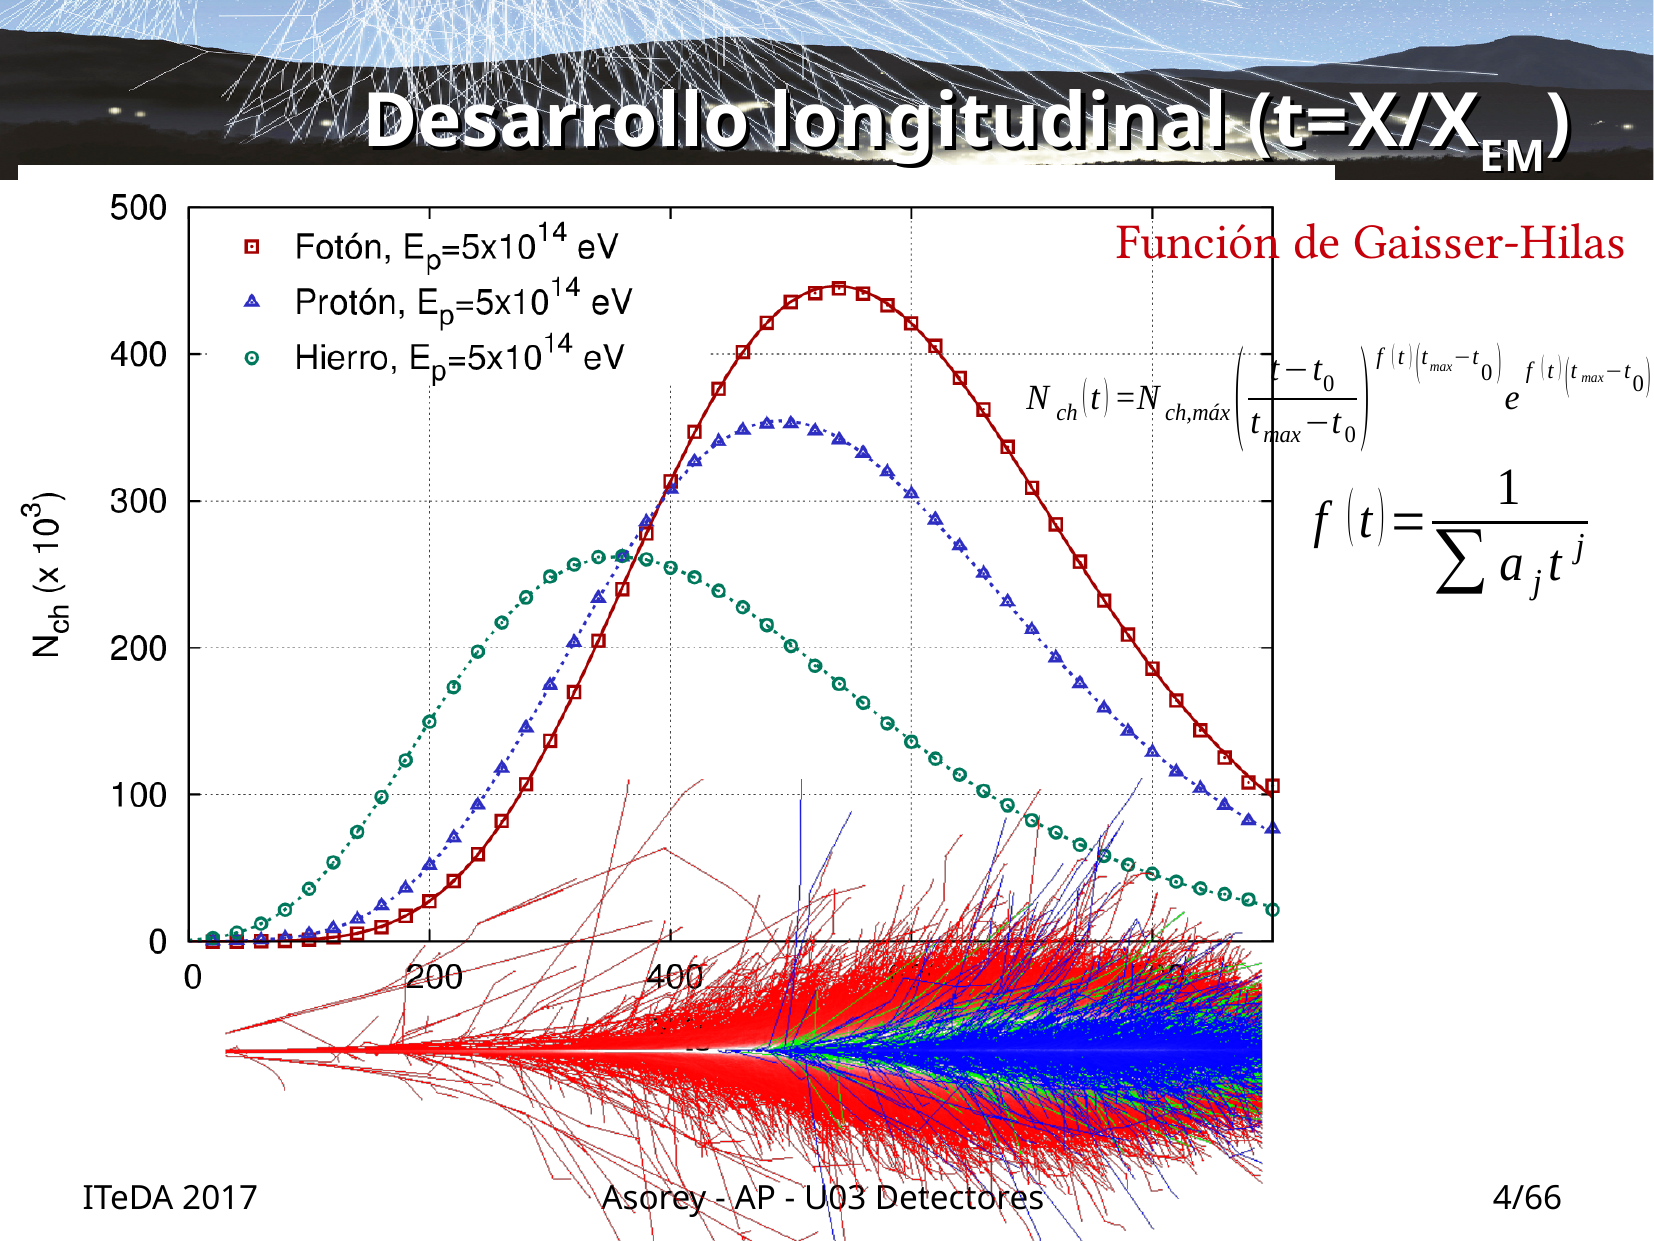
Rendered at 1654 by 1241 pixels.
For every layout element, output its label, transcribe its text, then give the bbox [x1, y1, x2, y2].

text_box Función de Gaisser-Hilas [1098, 200, 1654, 301]
chart [1015, 342, 1654, 454]
chart [1291, 458, 1607, 603]
picture [0, 0, 1654, 1241]
title Desarrollo longitudinal (t=X/XEM) [82, 49, 1571, 201]
